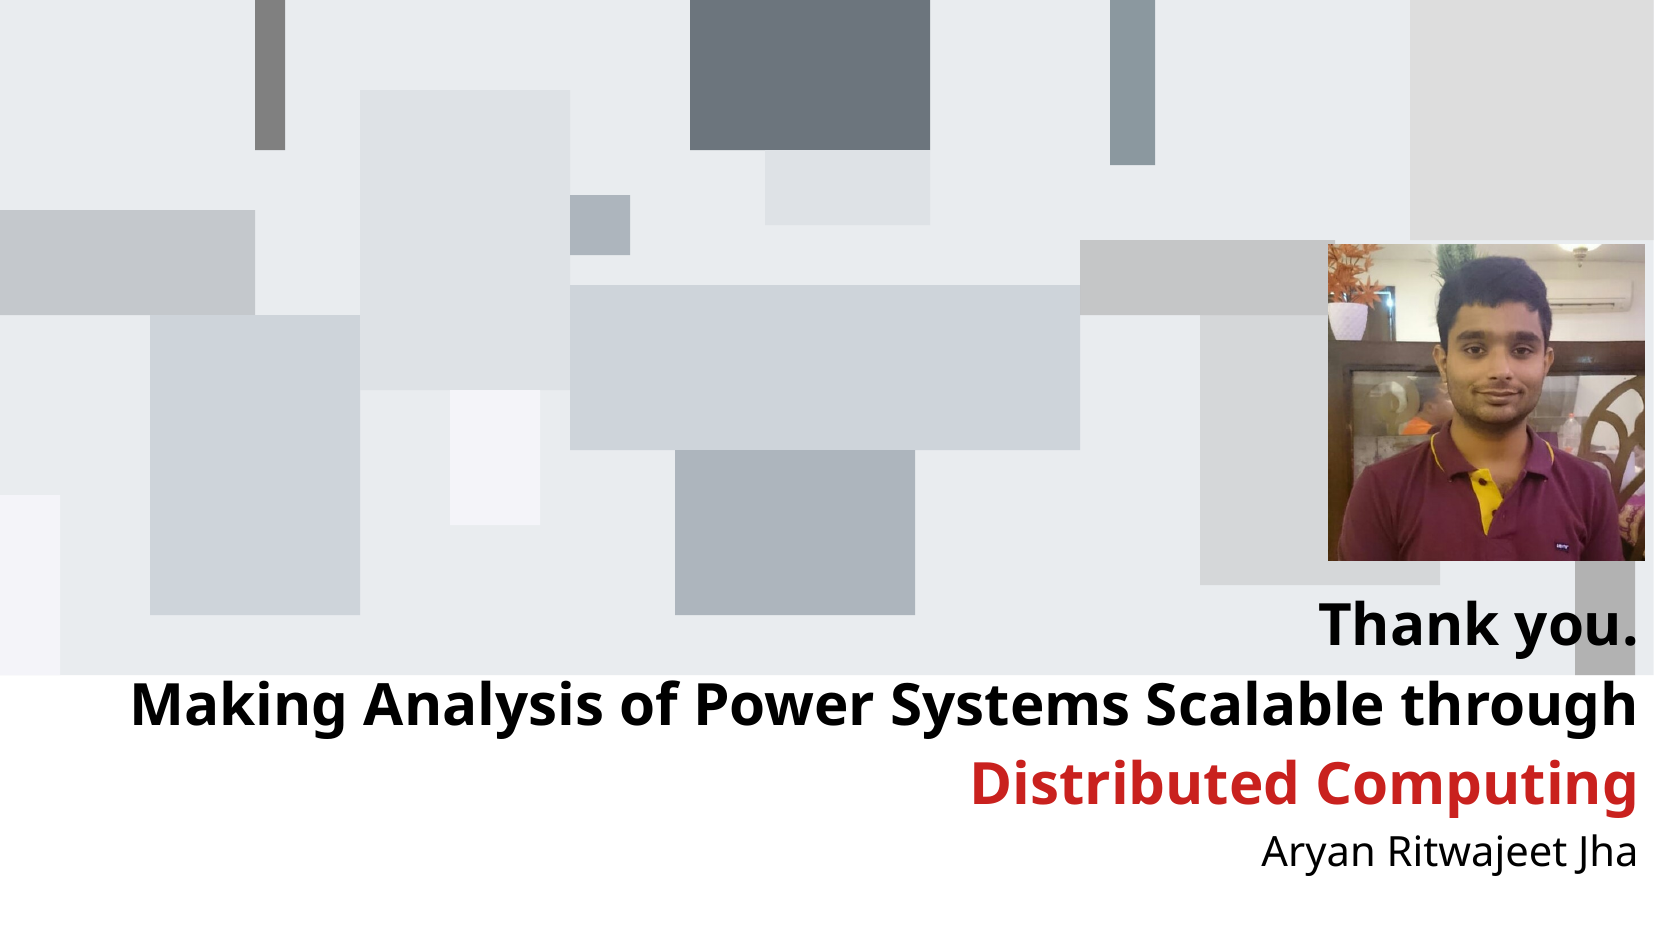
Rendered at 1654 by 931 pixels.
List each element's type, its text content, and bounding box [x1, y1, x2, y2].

text_box Thank you. Making Analysis of Power Systems Scalable through Distributed Computing Aryan Ritwajeet Jha [88, 576, 1654, 886]
picture [1328, 244, 1645, 562]
